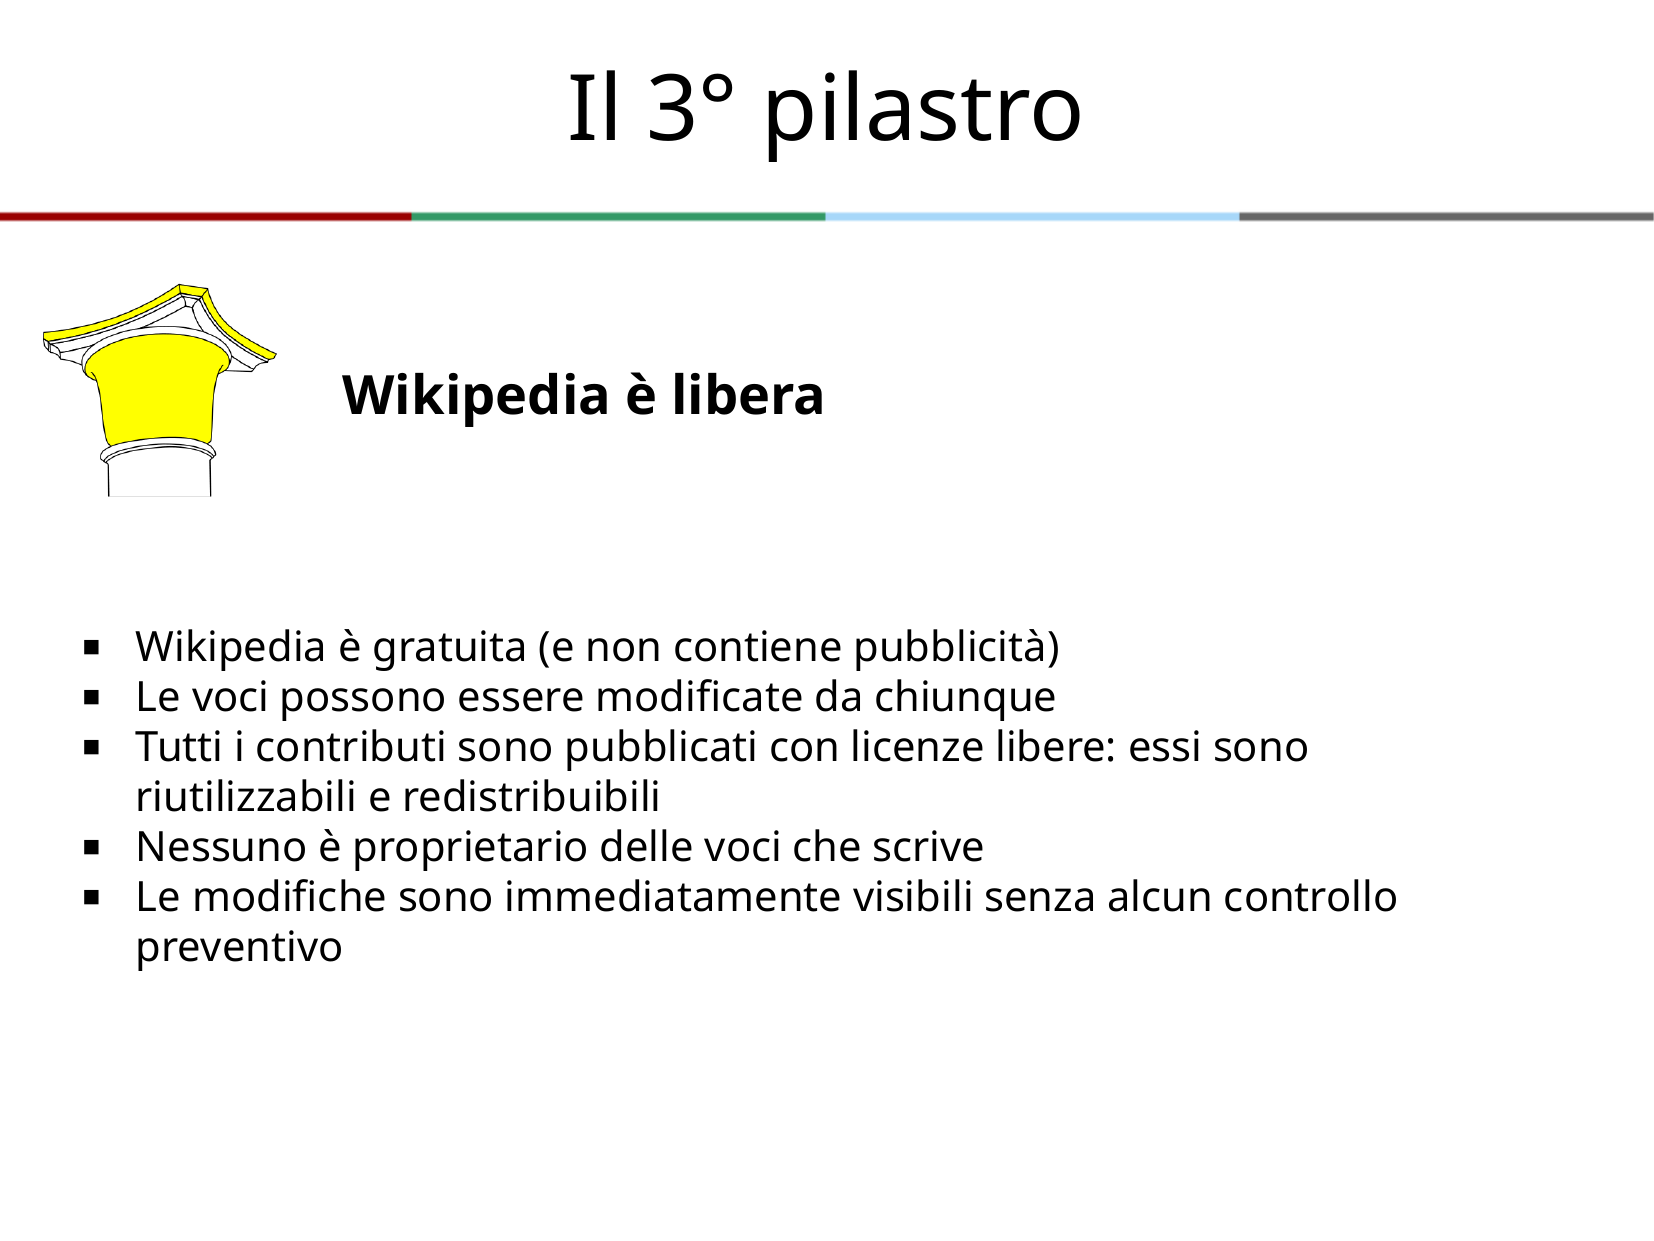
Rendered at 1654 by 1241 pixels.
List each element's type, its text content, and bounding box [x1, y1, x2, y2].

text_box Wikipedia è libera [342, 360, 1607, 455]
picture [41, 283, 278, 497]
text_box Wikipedia è gratuita (e non contiene pubblicità) Le voci possono essere modificate da chiunque Tutti i contributi sono pubblicati con licenze libere: essi sono riutilizzabili e redistribuibili Nessuno è proprietario delle voci che scrive Le modifiche sono immediatamente visibili senza alcun controllo preventivo [64, 620, 1542, 1128]
picture [0, 200, 1654, 235]
text_box Il 3° pilastro [82, 0, 1571, 200]
